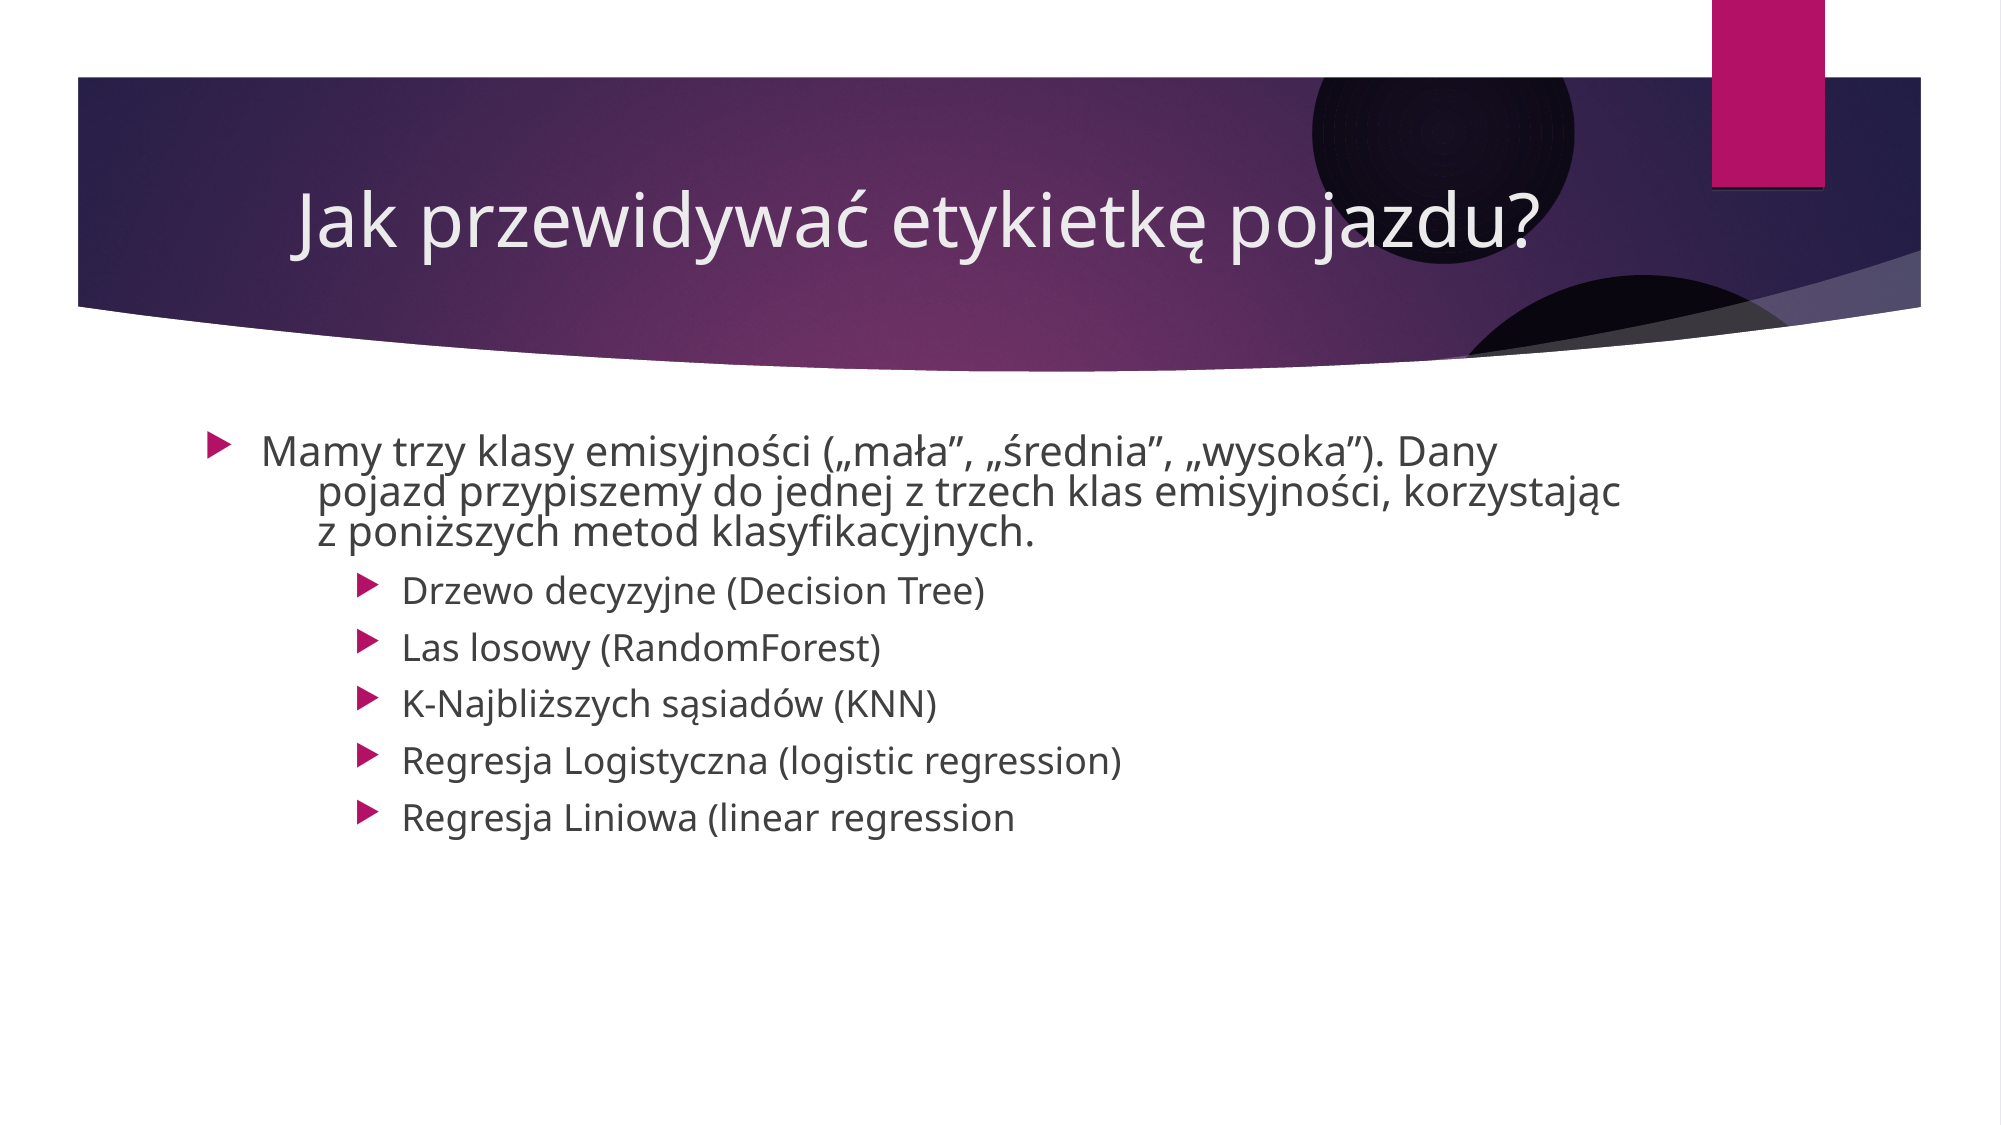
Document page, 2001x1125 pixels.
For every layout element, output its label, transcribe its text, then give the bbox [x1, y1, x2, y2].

title Jak przewidywać etykietkę pojazdu? [281, 159, 1719, 276]
list Mamy trzy klasy emisyjności („mała”, „średnia”, „wysoka”). Dany pojazd przypiszemy do jednej z trzech klas emisyjności, korzystając z poniższych metod klasyfikacyjnych. Drzewo decyzyjne (Decision Tree) Las losowy (RandomForest) K-Najbliższych sąsiadów (KNN) Regresja Logistyczna (logistic regression) Regresja Liniowa (linear regression [189, 427, 1638, 988]
